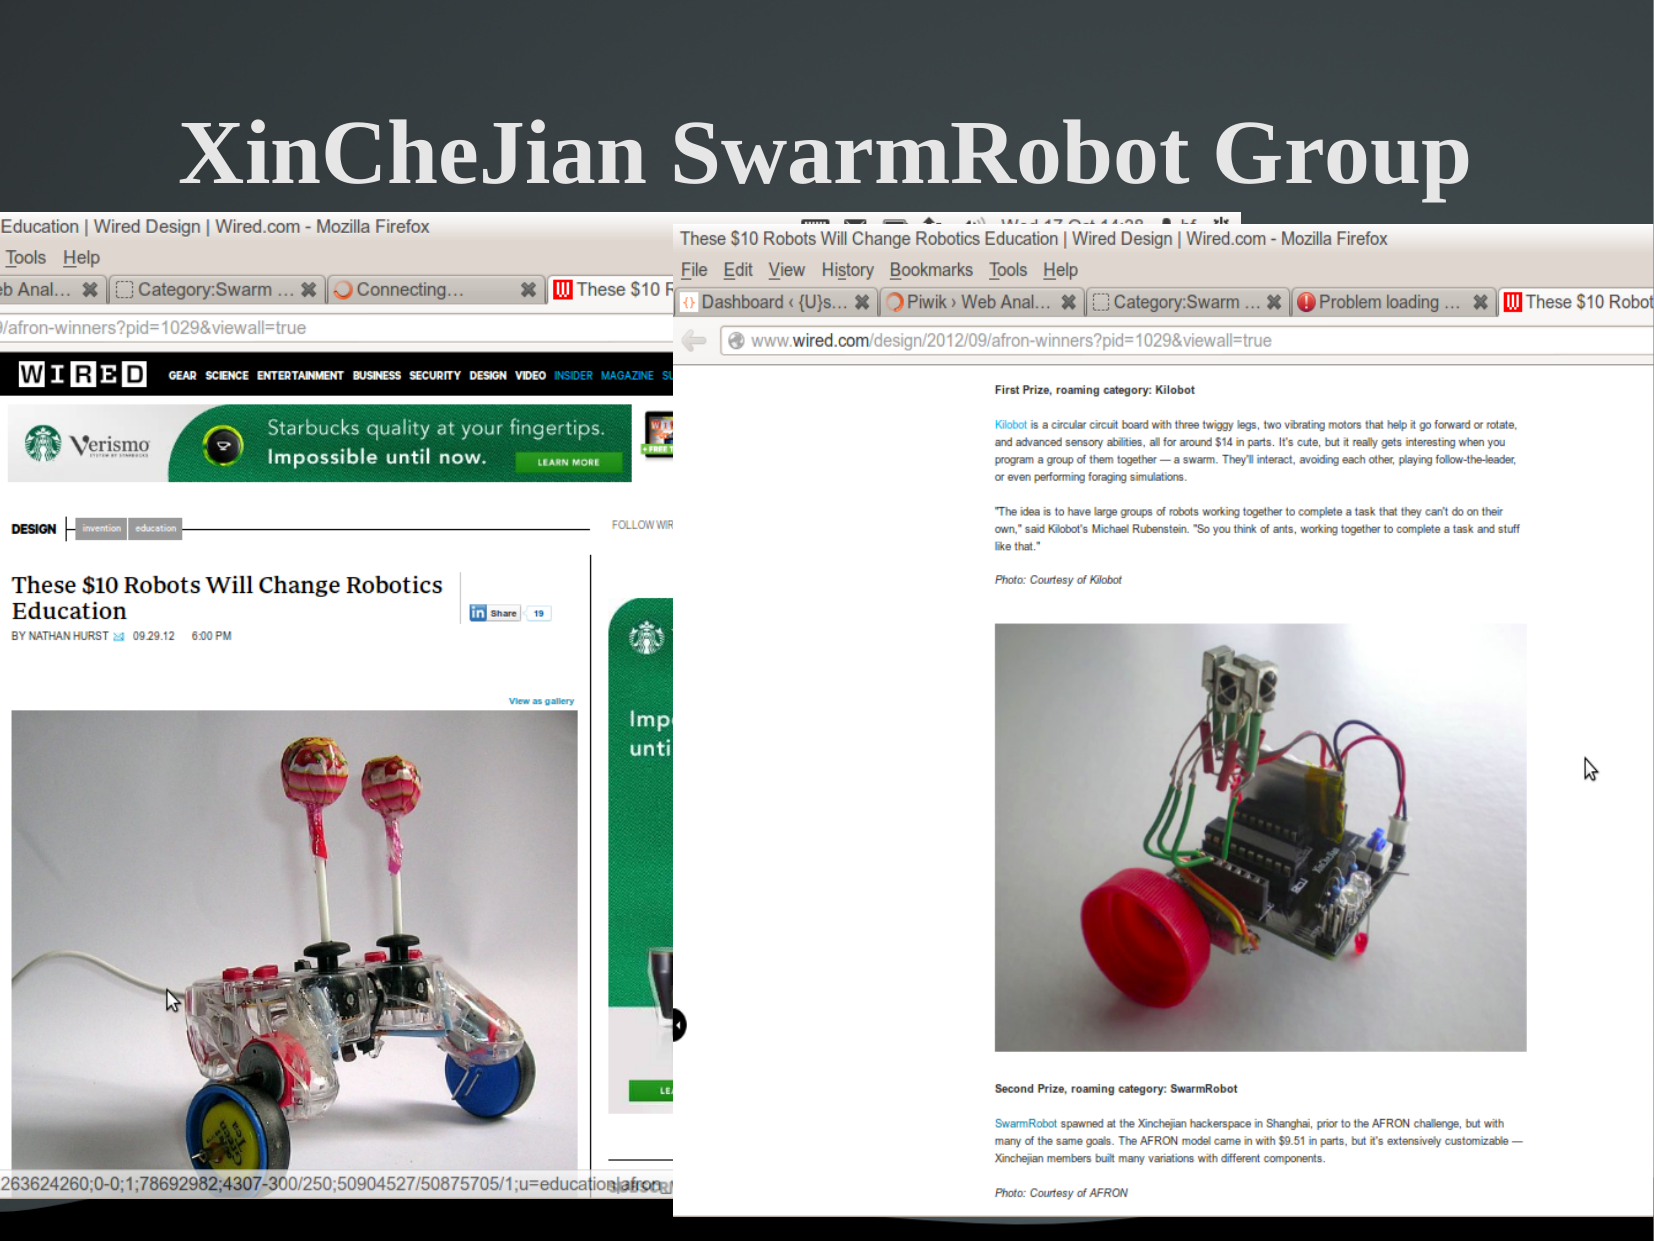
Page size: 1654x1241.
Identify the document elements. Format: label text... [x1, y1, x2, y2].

picture [0, 0, 1654, 1241]
title XinCheJian SwarmRobot Group [82, 49, 1571, 224]
